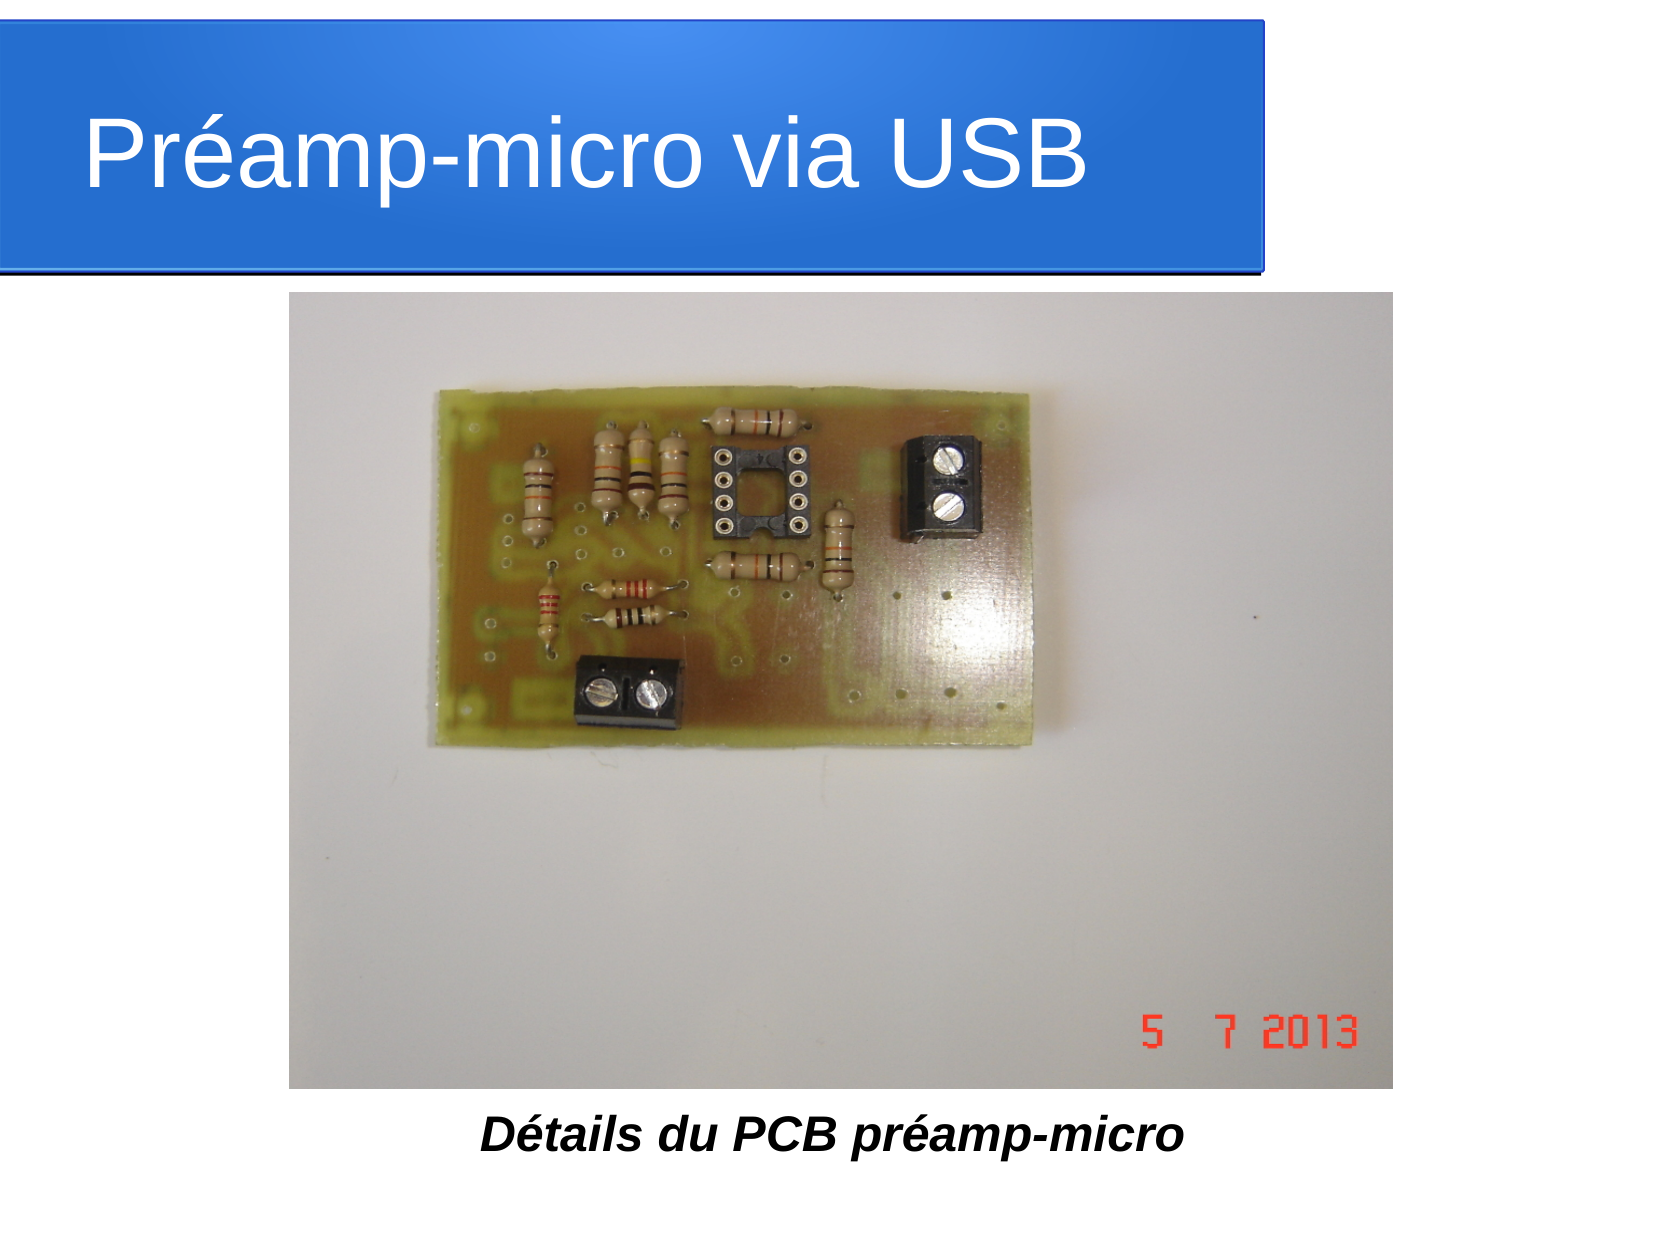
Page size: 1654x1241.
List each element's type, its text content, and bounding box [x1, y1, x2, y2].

picture [289, 292, 1393, 1089]
title Préamp-micro via USB [82, 49, 1250, 257]
text_box Détails du PCB préamp-micro [307, 1098, 1359, 1169]
